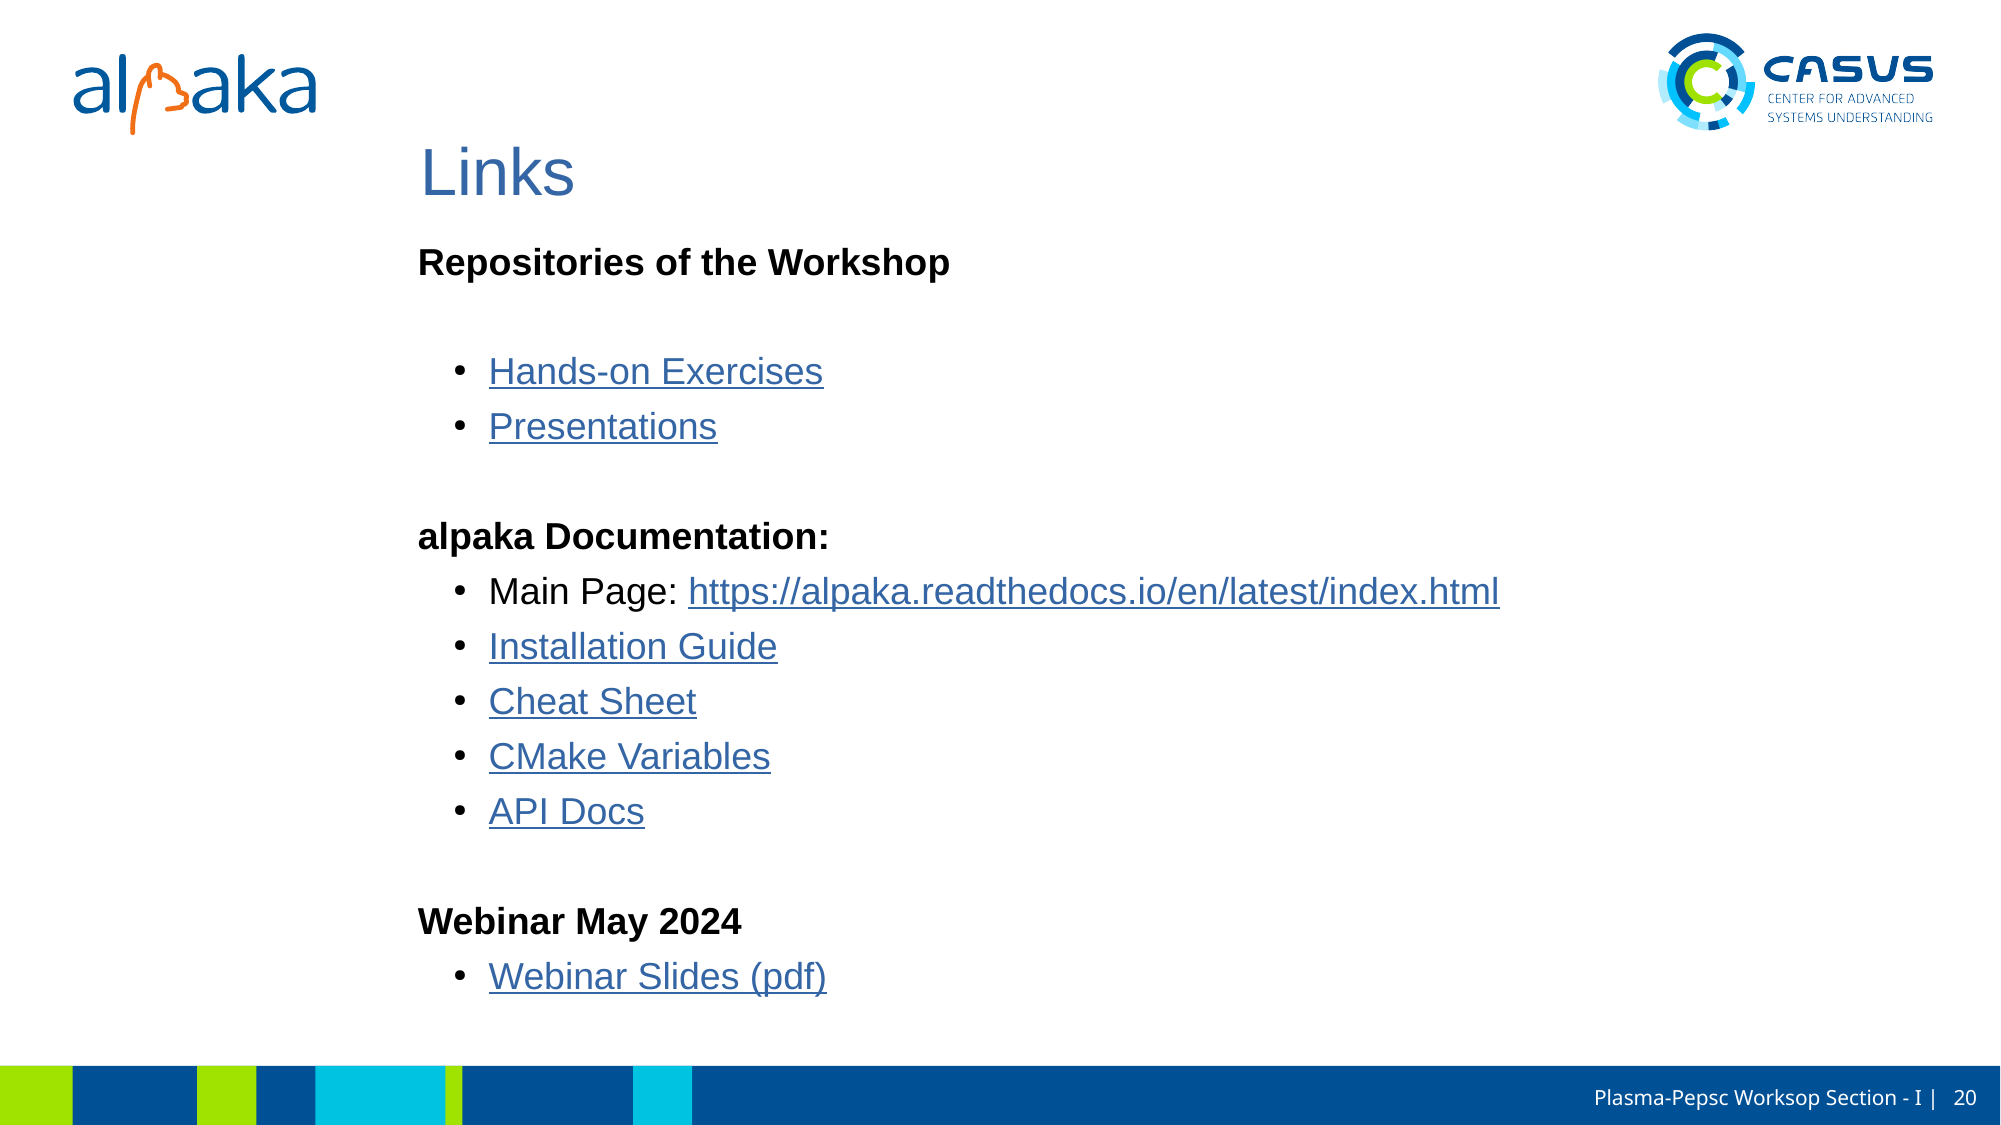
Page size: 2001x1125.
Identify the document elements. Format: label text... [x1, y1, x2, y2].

text_box Links [406, 128, 592, 293]
text_box Repositories of the Workshop Hands-on Exercises Presentations alpaka Documentation: Main Page: https://alpaka.readthedocs.io/en/latest/index.html Installation Guide Cheat Sheet CMake Variables API Docs Webinar May 2024 Webinar Slides (pdf) [403, 123, 1582, 1061]
picture [1658, 33, 1933, 131]
picture [72, 53, 317, 136]
